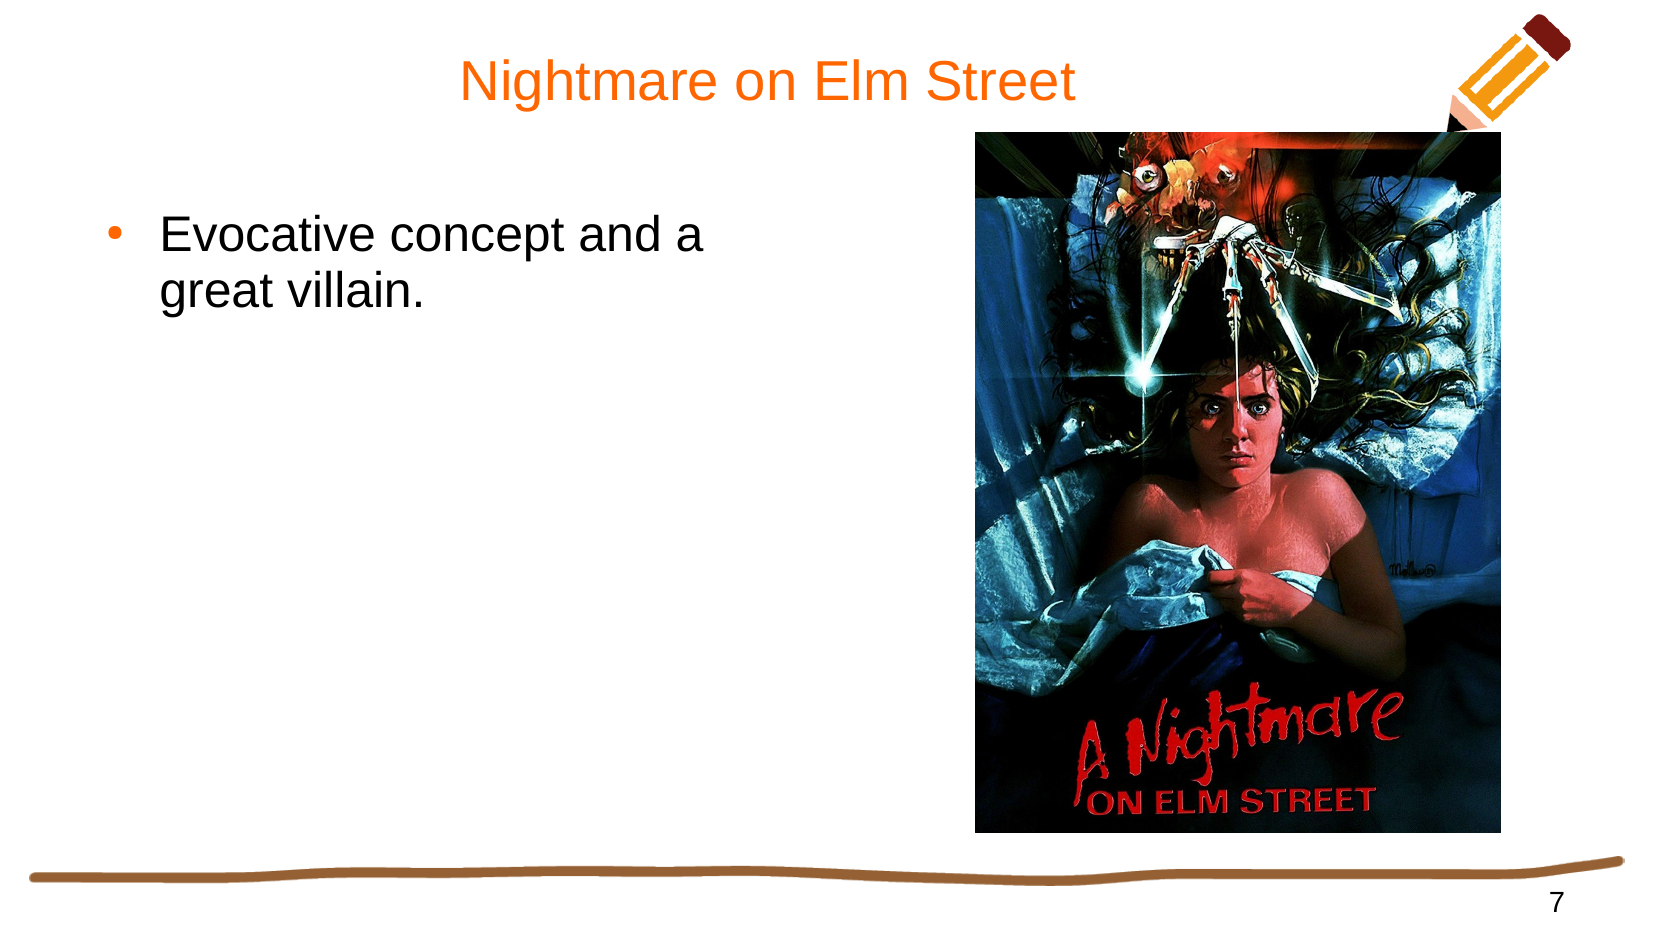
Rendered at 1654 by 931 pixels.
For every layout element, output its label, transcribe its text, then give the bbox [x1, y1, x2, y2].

title Nightmare on Elm Street [88, 29, 1447, 133]
picture [975, 14, 1571, 833]
picture [29, 856, 1625, 886]
list Evocative concept and a great villain. [88, 206, 809, 857]
